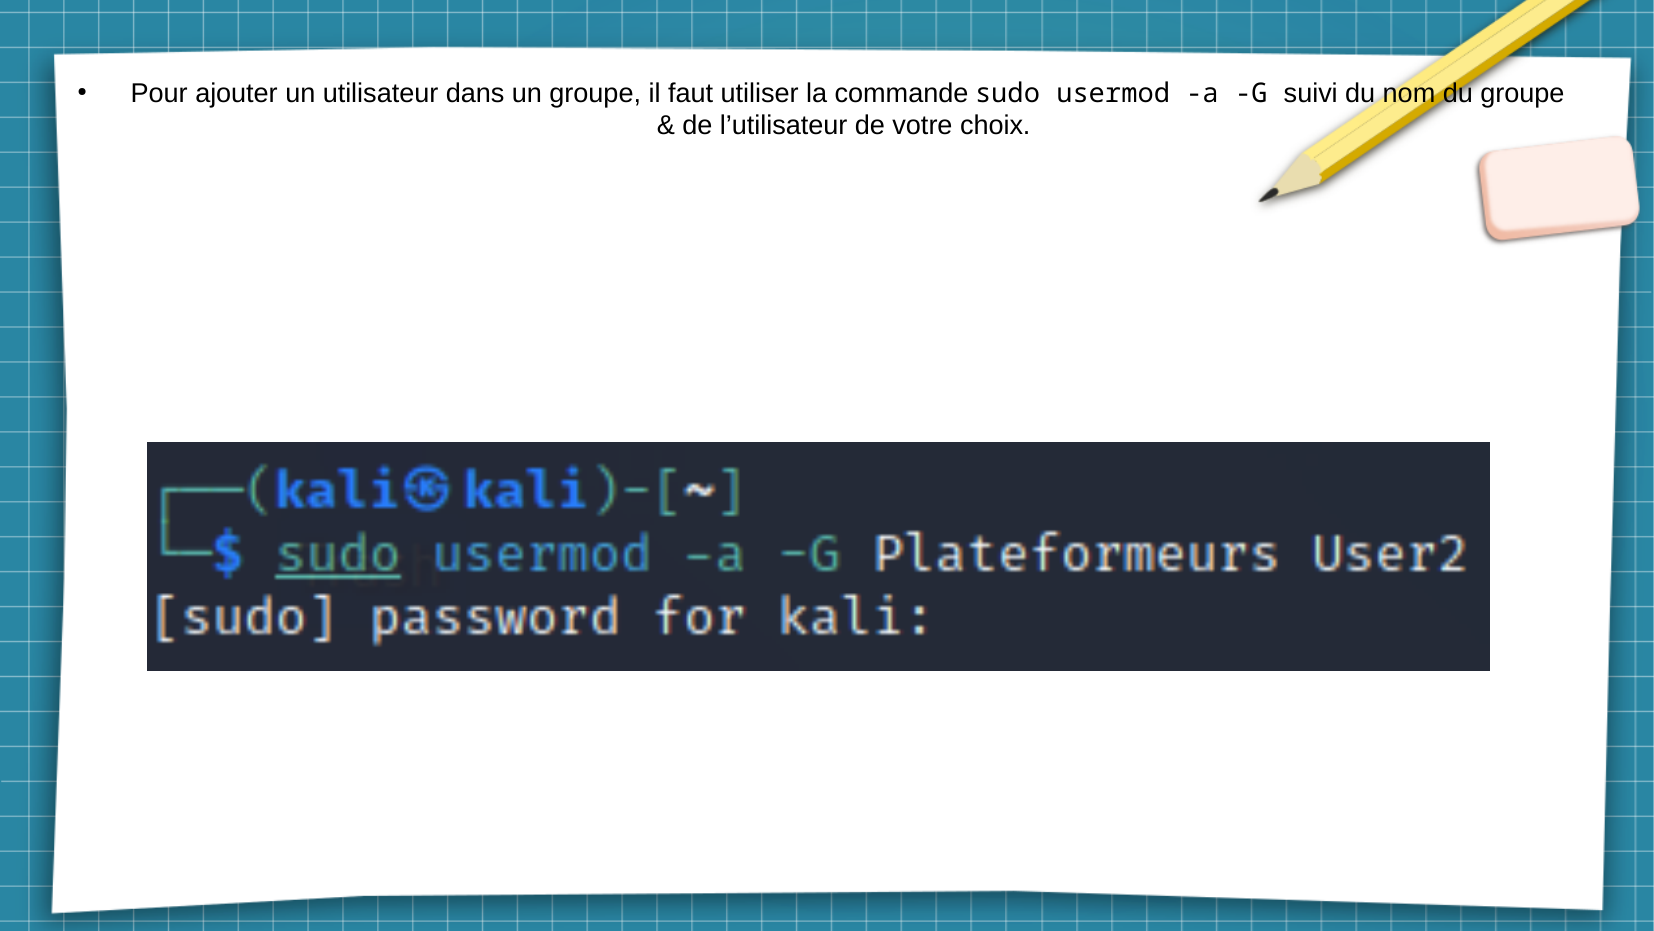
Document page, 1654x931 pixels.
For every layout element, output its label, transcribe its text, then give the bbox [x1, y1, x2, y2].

picture [0, 0, 1654, 931]
title Pour ajouter un utilisateur dans un groupe, il faut utiliser la commande sudo usermod -a -G suivi du nom du groupe & de l’utilisateur de votre choix. [59, 66, 1565, 148]
